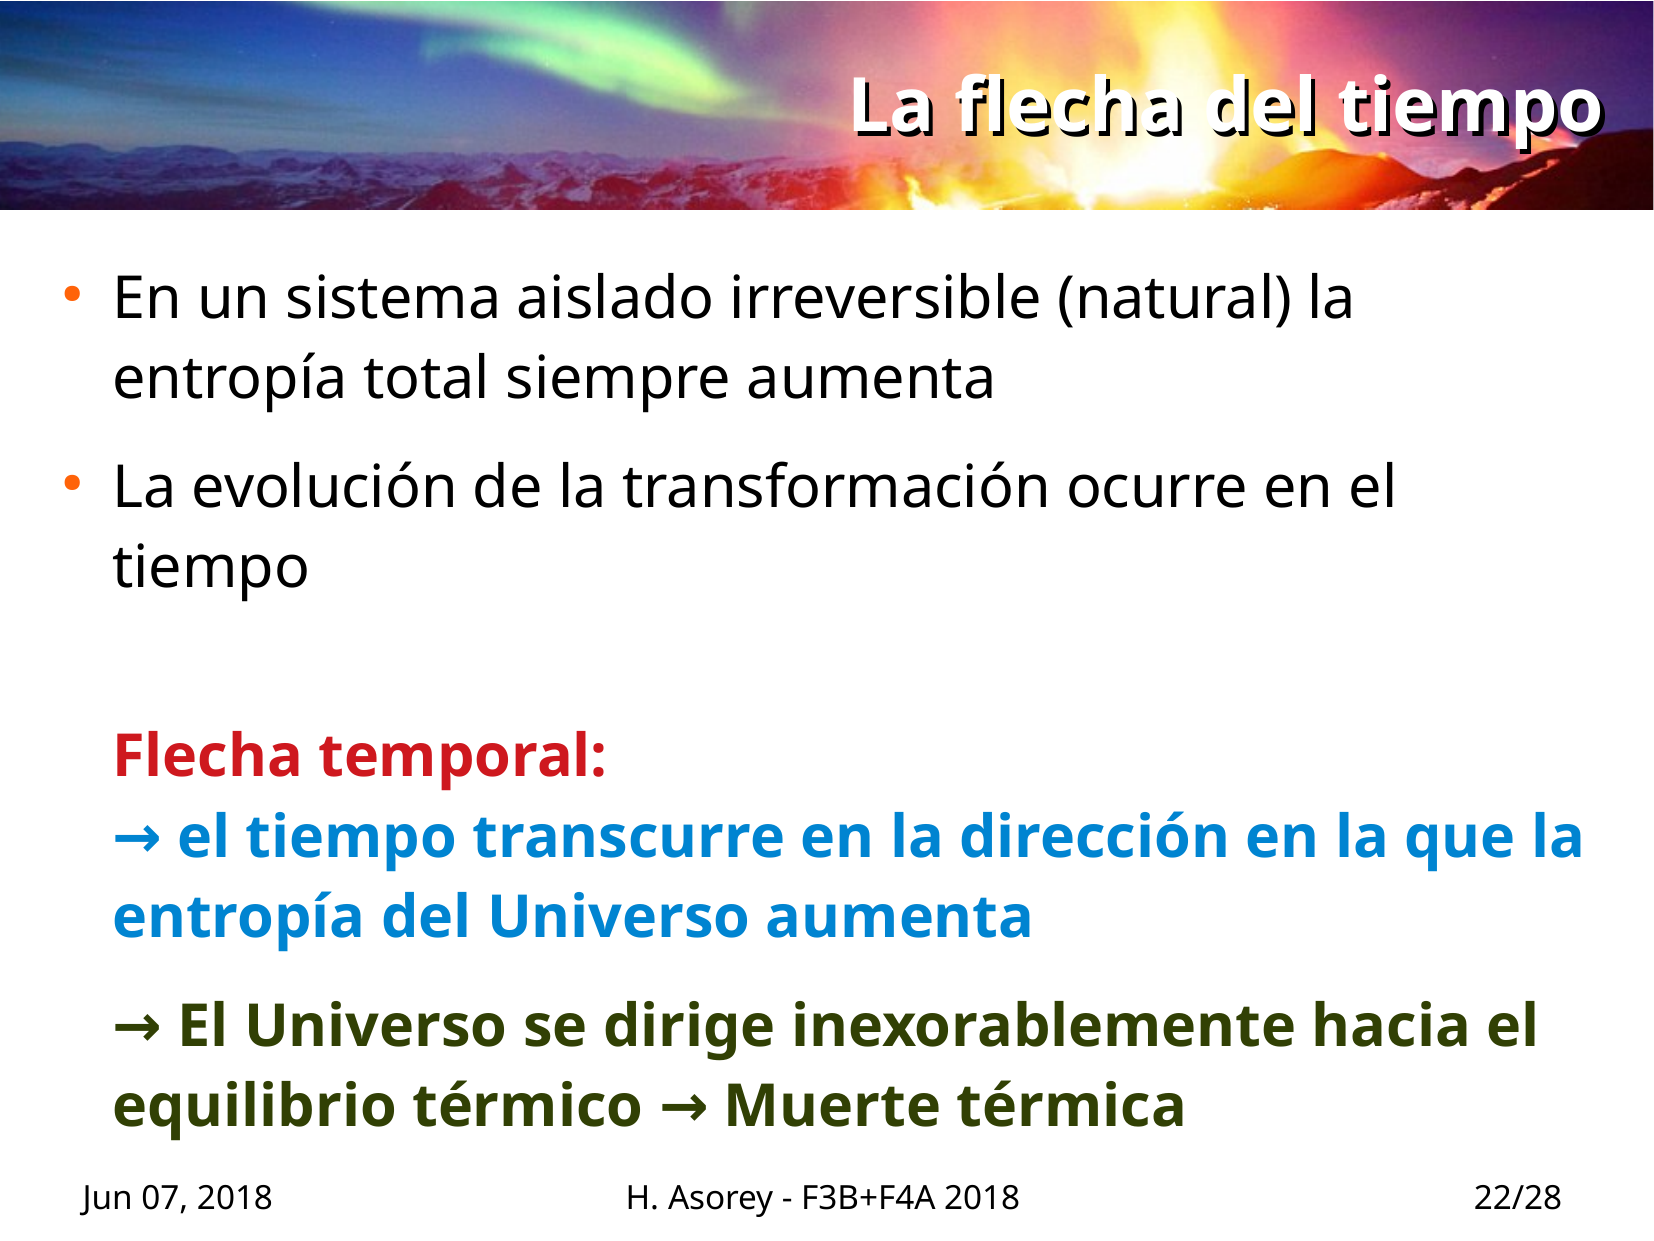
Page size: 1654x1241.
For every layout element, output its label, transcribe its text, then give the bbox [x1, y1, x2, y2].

title La flecha del tiempo [45, 15, 1606, 191]
list En un sistema aislado irreversible (natural) la entropía total siempre aumenta La evolución de la transformación ocurre en el tiempo Flecha temporal: → el tiempo transcurre en la dirección en la que la entropía del Universo aumenta → El Universo se dirige inexorablemente hacia el equilibrio térmico → Muerte térmica [45, 255, 1606, 1156]
picture [0, 1, 1654, 210]
